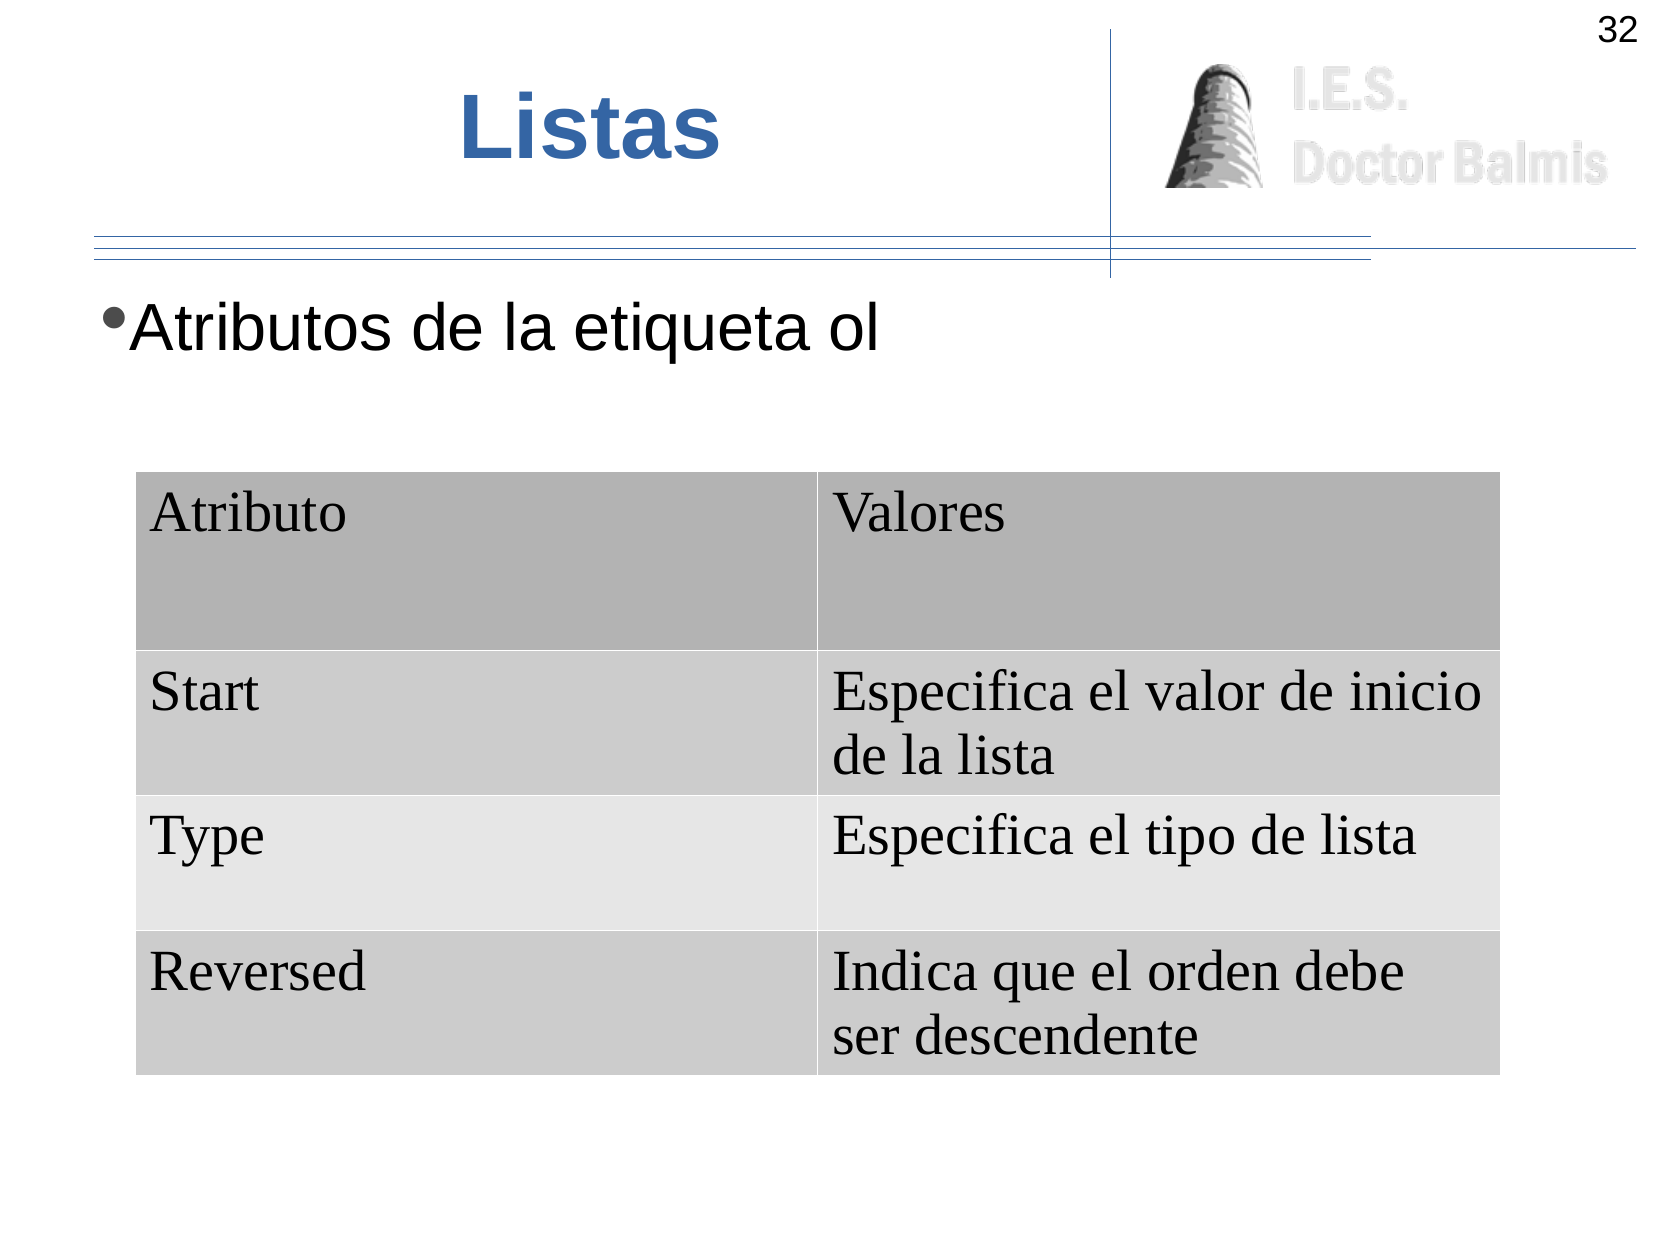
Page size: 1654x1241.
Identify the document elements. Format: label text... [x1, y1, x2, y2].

table_header Atributo [136, 472, 817, 650]
table_cell Reversed [136, 931, 817, 1075]
table_cell Especifica el valor de inicio de la lista [818, 651, 1500, 795]
table_header Valores [818, 472, 1500, 650]
table_cell Type [136, 796, 817, 930]
title Listas [118, 23, 1063, 231]
table_cell Indica que el orden debe ser descendente [818, 931, 1500, 1075]
table_cell Especifica el tipo de lista [818, 796, 1500, 930]
picture [1133, 64, 1619, 188]
list Atributos de la etiqueta ol [82, 290, 1571, 1010]
table_cell Start [136, 651, 817, 795]
